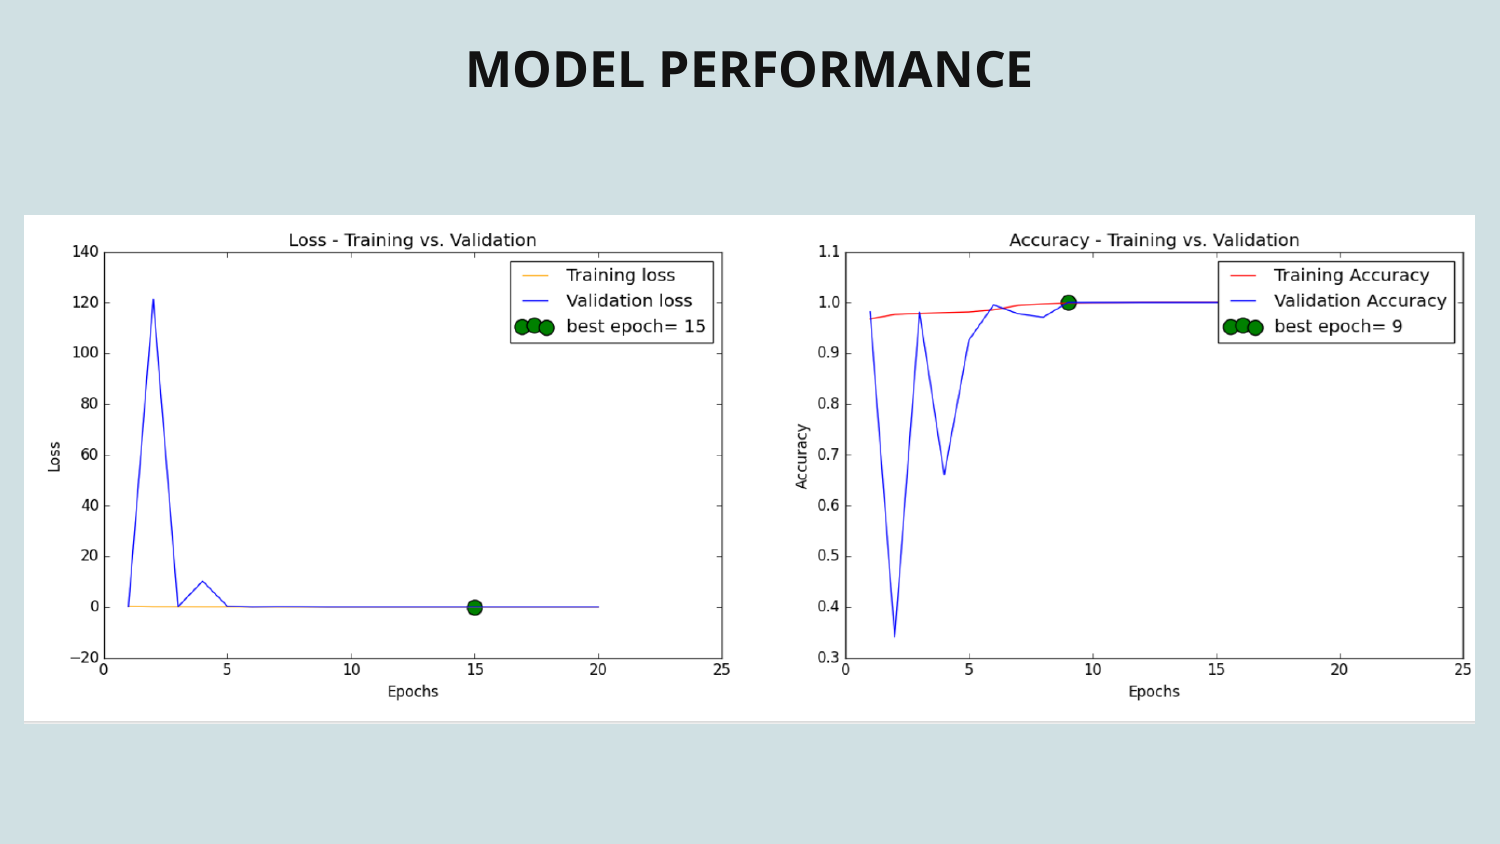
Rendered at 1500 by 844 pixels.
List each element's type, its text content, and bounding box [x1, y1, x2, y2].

list MODEL PERFORMANCE [0, 32, 1500, 103]
picture [24, 215, 1475, 724]
